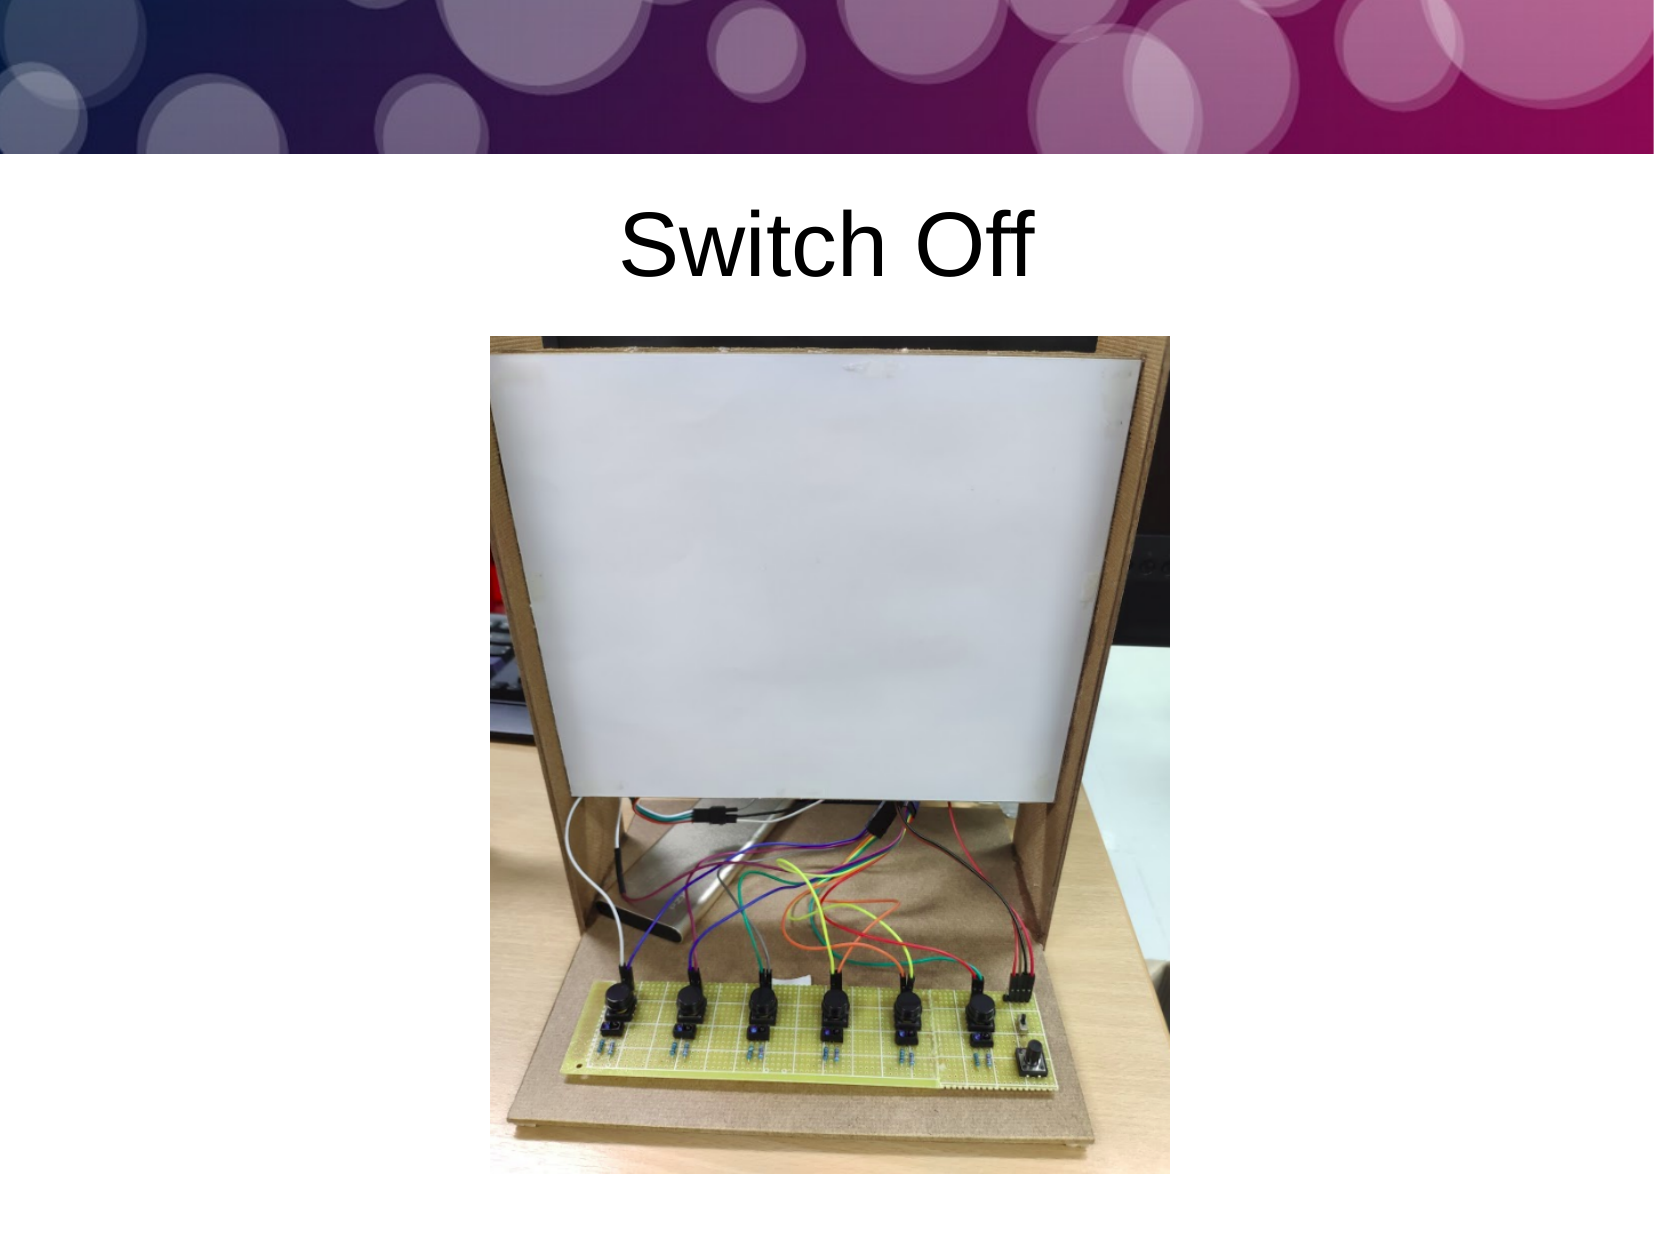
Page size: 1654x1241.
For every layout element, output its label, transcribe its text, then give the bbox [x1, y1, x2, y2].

title Switch Off [82, 159, 1571, 331]
picture [0, 0, 1654, 154]
picture [490, 336, 1170, 1174]
